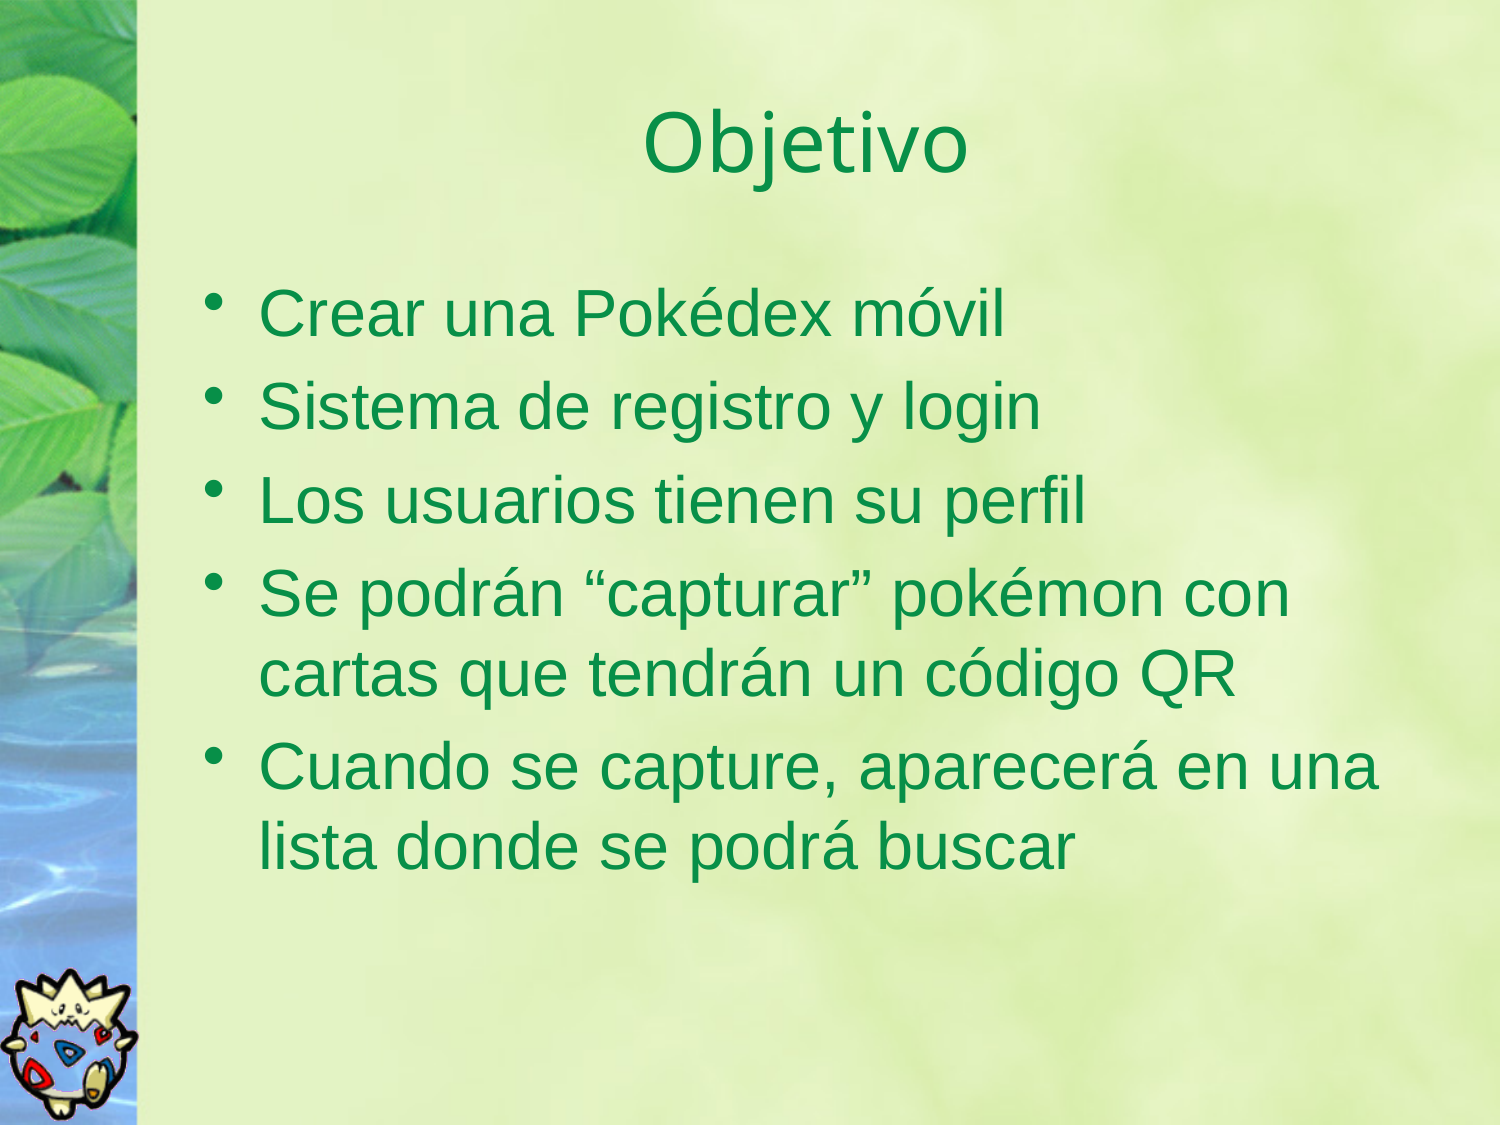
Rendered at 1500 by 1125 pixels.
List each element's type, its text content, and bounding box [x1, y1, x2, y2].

picture [0, 0, 1500, 1125]
title Objetivo [187, 45, 1425, 233]
list Crear una Pokédex móvil Sistema de registro y login Los usuarios tienen su perfil Se podrán “capturar” pokémon con cartas que tendrán un código QR Cuando se capture, aparecerá en una lista donde se podrá buscar [187, 262, 1425, 1005]
